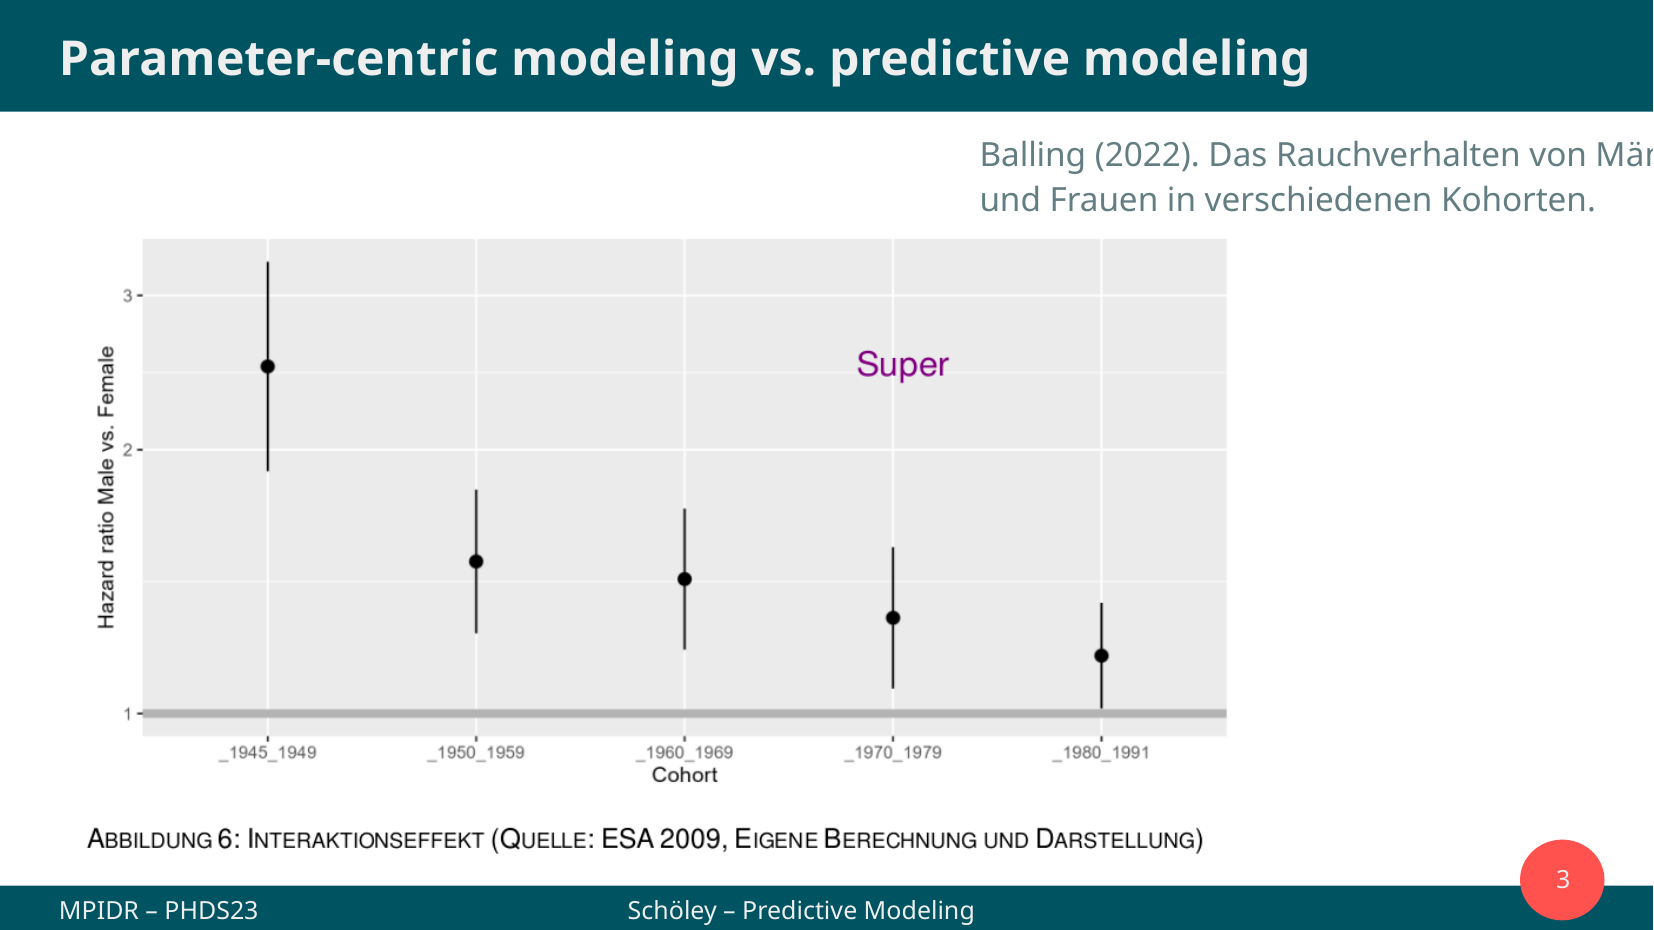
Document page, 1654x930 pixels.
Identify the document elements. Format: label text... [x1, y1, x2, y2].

title Parameter-centric modeling vs. predictive modeling [58, 0, 1594, 117]
picture [54, 232, 1247, 868]
text_box Balling (2022). Das Rauchverhalten von Männern und Frauen in verschiedenen Kohorten. [964, 123, 1634, 216]
